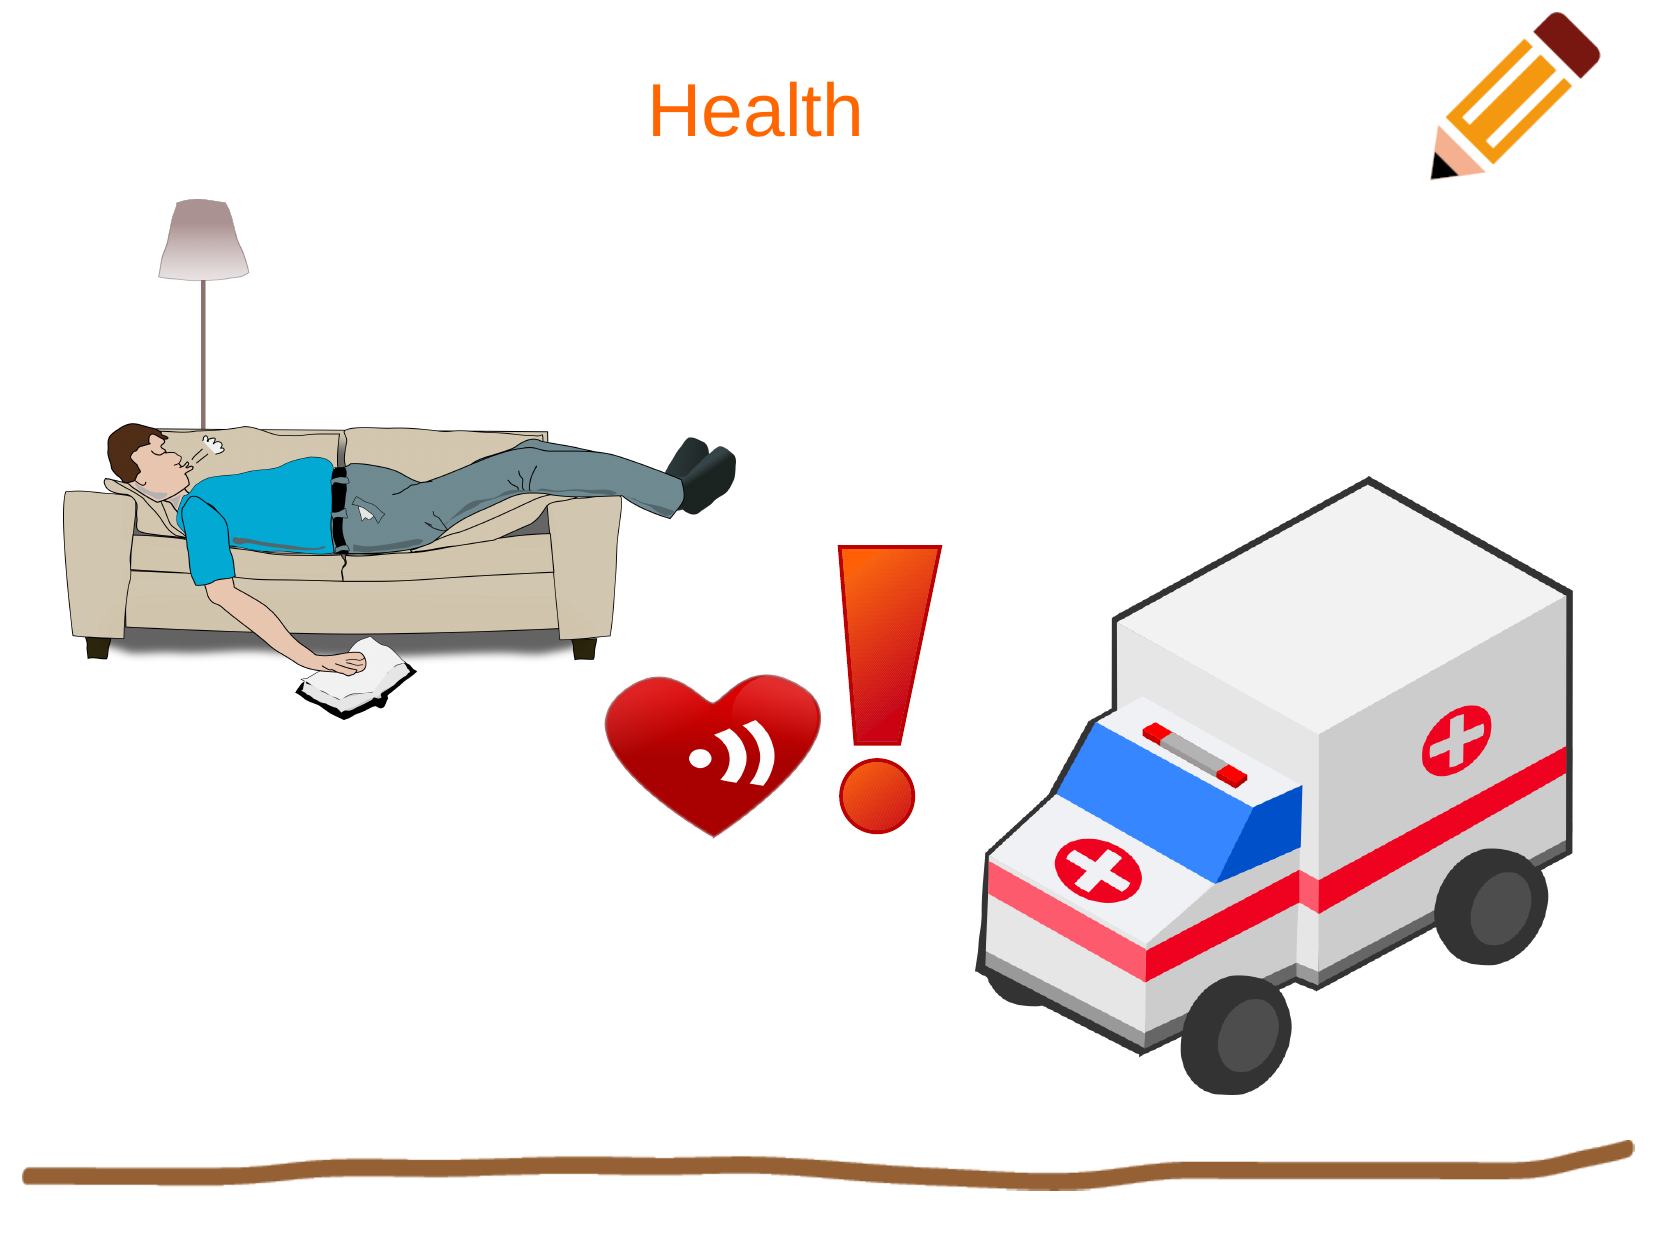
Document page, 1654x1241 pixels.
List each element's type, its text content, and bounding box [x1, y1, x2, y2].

picture [1430, 12, 1601, 181]
title Health [82, 49, 1430, 172]
picture [22, 1140, 1635, 1191]
picture [63, 199, 1573, 1096]
